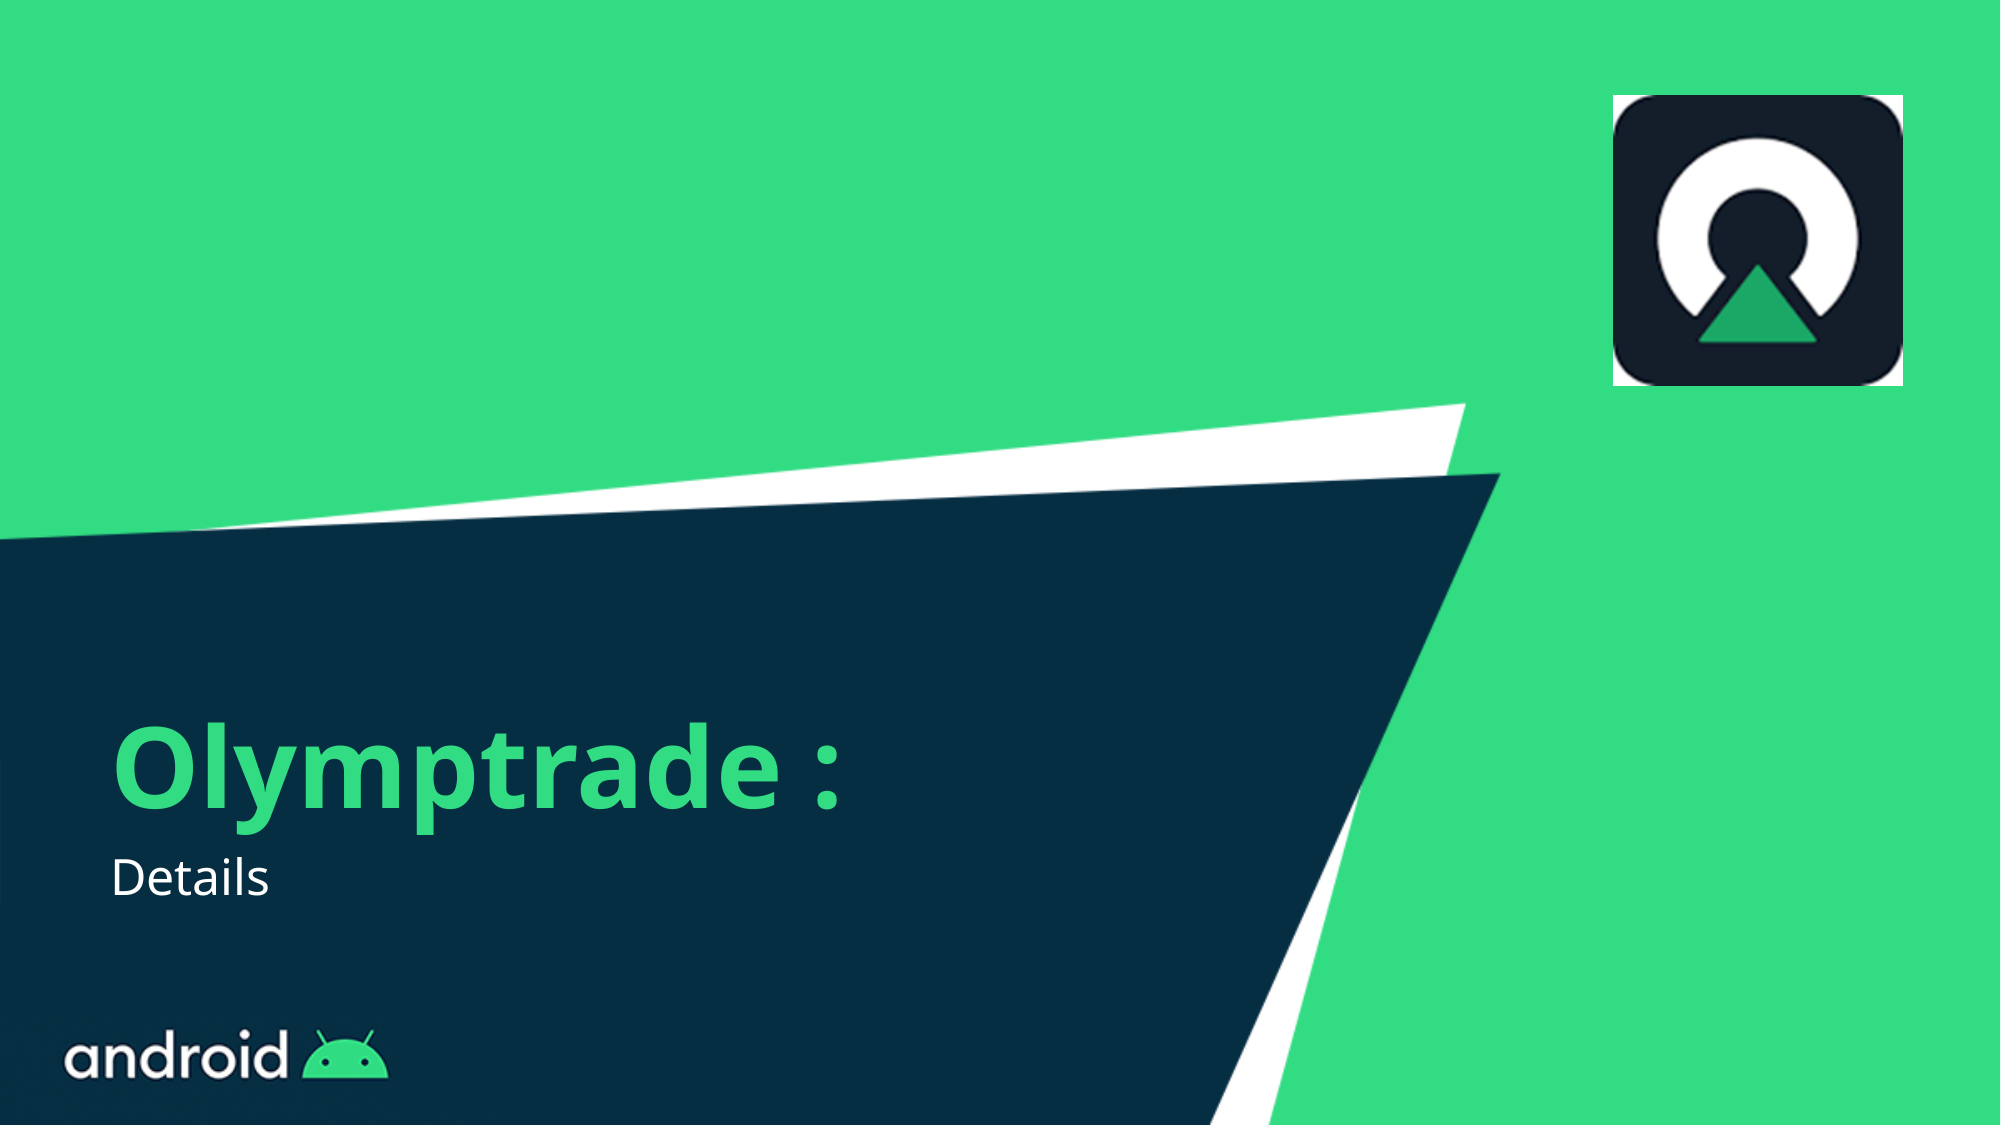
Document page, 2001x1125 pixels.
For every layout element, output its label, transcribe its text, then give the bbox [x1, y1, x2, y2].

list Details [94, 845, 1221, 1000]
title Olymptrade : [94, 539, 1221, 841]
picture [1613, 95, 1903, 386]
